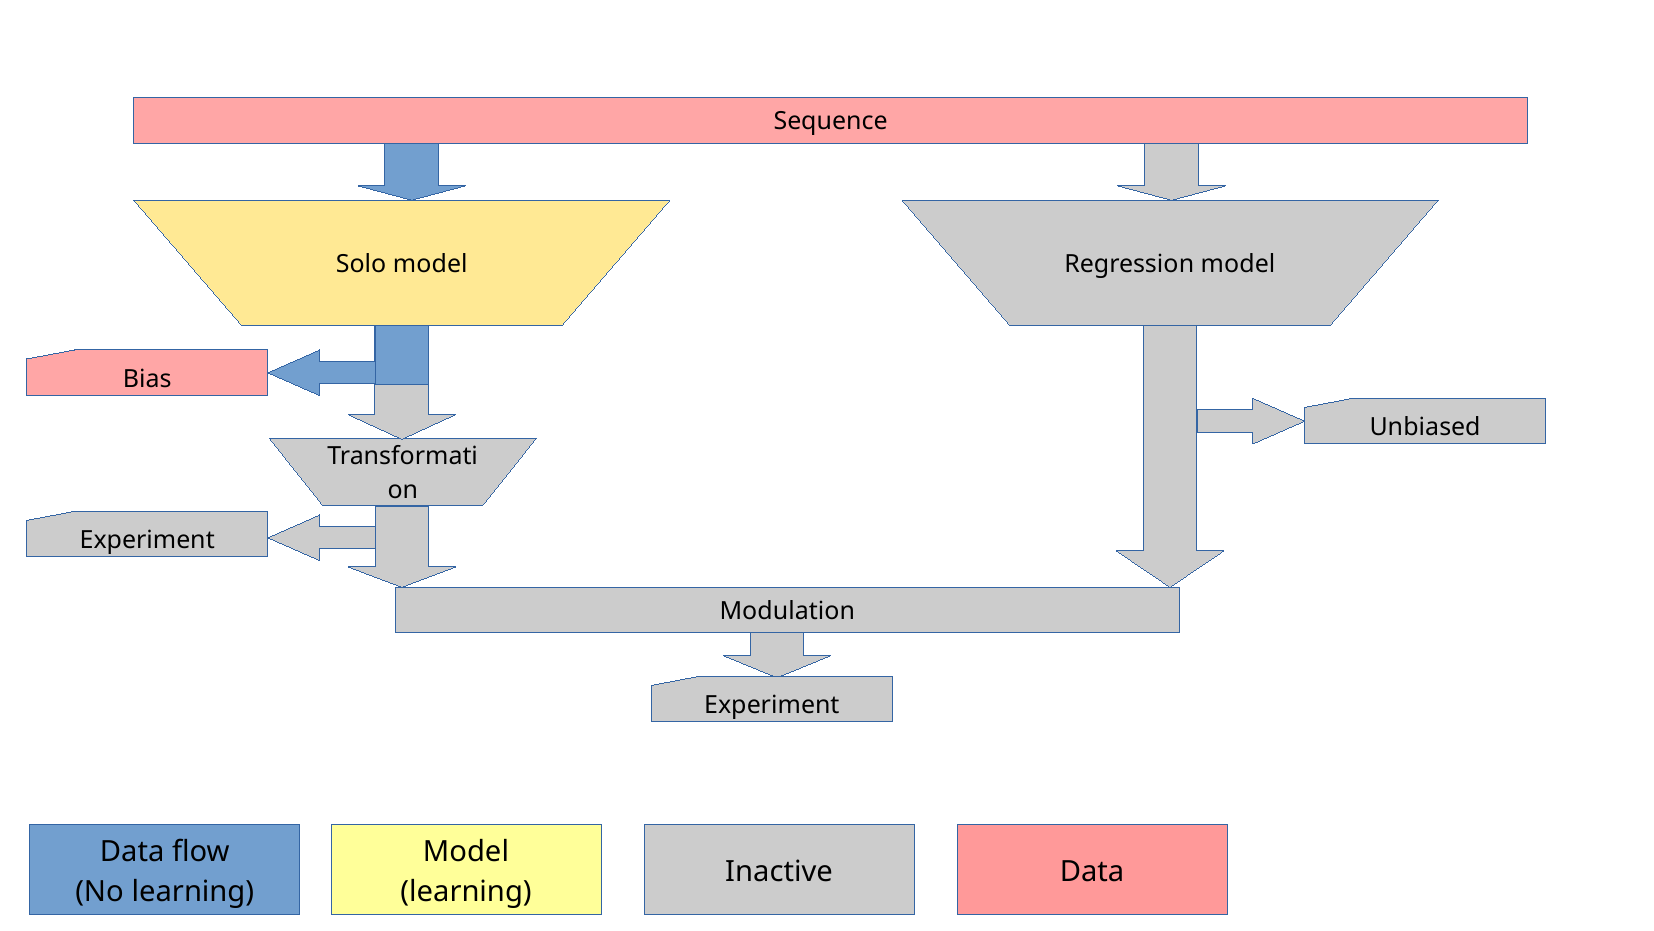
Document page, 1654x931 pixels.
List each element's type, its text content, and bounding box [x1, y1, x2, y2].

text_box Experiment [26, 511, 268, 557]
text_box Modulation [395, 587, 1180, 633]
text_box Model (learning) [331, 824, 602, 915]
text_box [723, 632, 831, 676]
text_box [267, 506, 456, 587]
text_box Solo model [133, 200, 670, 326]
text_box Transformation [269, 438, 537, 506]
text_box Sequence [133, 97, 1528, 144]
text_box Experiment [651, 676, 893, 722]
text_box [358, 143, 466, 200]
text_box Unbiased [1304, 398, 1546, 444]
text_box Data [957, 824, 1228, 915]
text_box Regression model [902, 200, 1439, 326]
text_box Data flow (No learning) [29, 824, 300, 915]
text_box Inactive [644, 824, 915, 915]
text_box Bias [26, 349, 268, 396]
text_box [1117, 143, 1226, 201]
text_box [267, 326, 456, 440]
text_box [1116, 325, 1304, 588]
